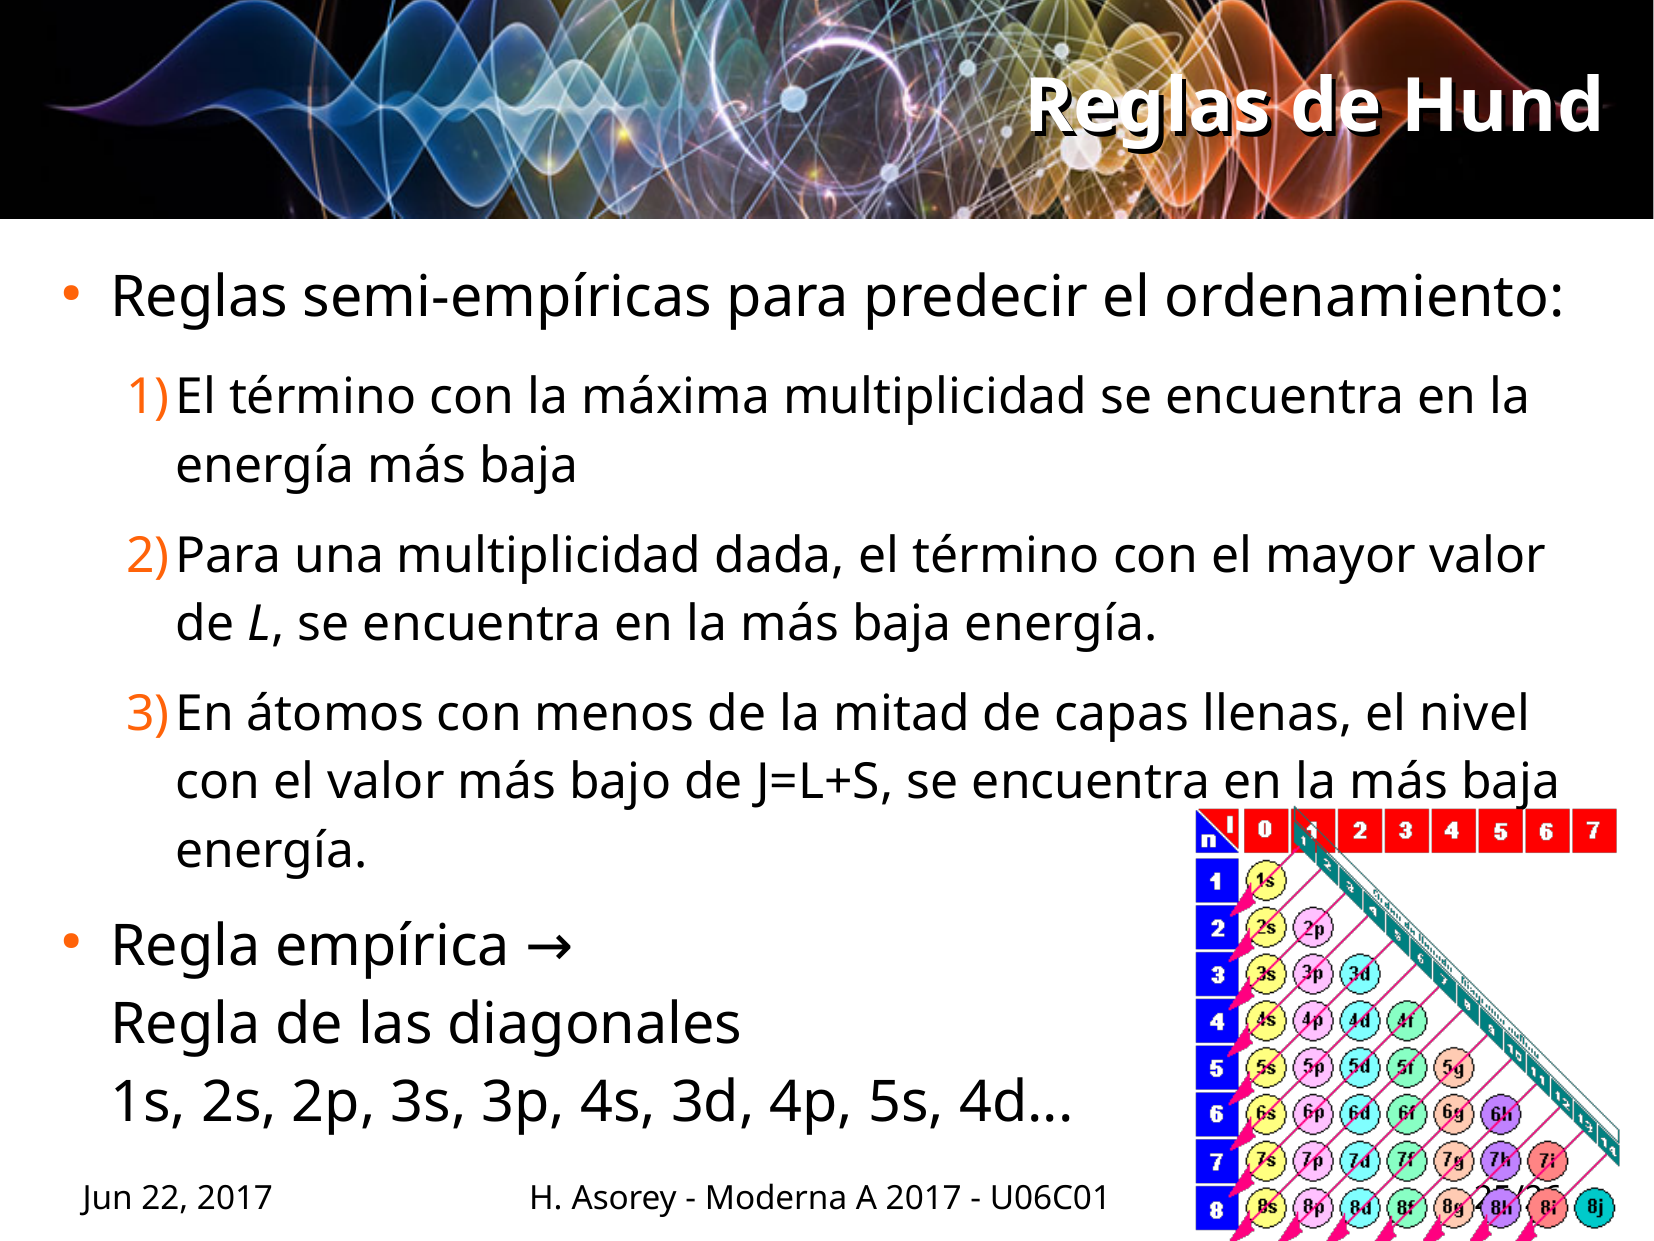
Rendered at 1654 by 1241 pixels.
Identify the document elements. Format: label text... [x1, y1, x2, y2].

title Reglas de Hund [45, 15, 1606, 191]
picture [1189, 802, 1631, 1241]
picture [0, 0, 1654, 219]
list Reglas semi-empíricas para predecir el ordenamiento: El término con la máxima multiplicidad se encuentra en la energía más baja Para una multiplicidad dada, el término con el mayor valor de L, se encuentra en la más baja energía. En átomos con menos de la mitad de capas llenas, el nivel con el valor más bajo de J=L+S, se encuentra en la más baja energía. Regla empírica → Regla de las diagonales 1s, 2s, 2p, 3s, 3p, 4s, 3d, 4p, 5s, 4d... [45, 255, 1621, 1156]
